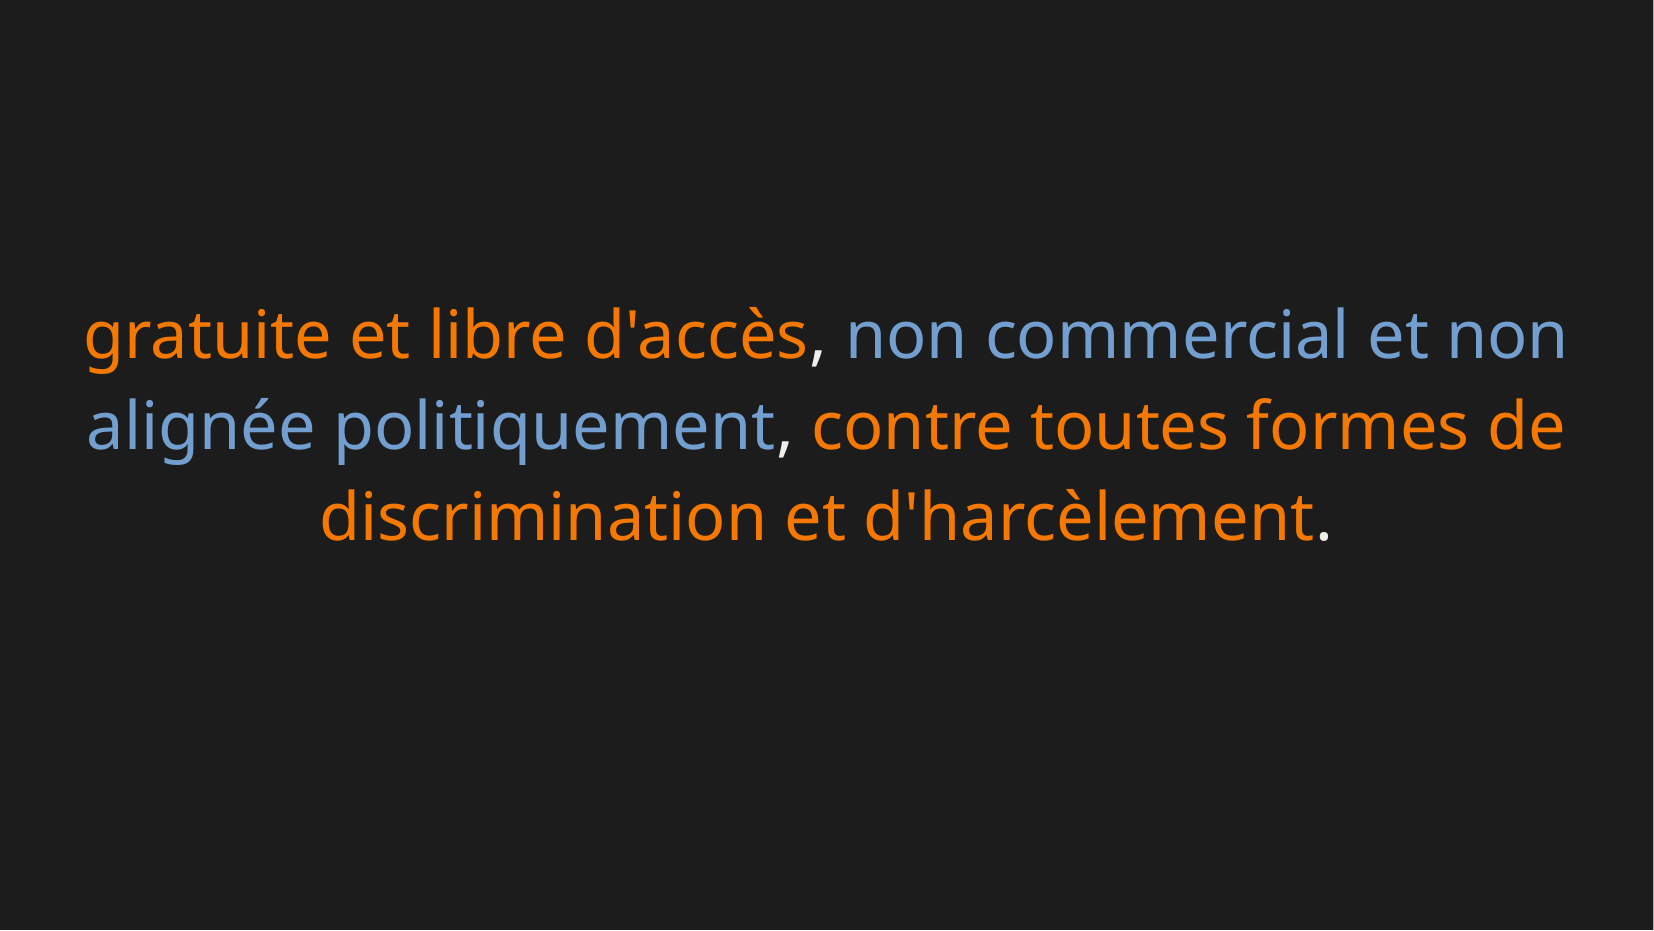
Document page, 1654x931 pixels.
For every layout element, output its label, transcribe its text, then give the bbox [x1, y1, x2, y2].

subtitle gratuite et libre d'accès, non commercial et non alignée politiquement, contre toutes formes de discrimination et d'harcèlement. [82, 36, 1571, 886]
